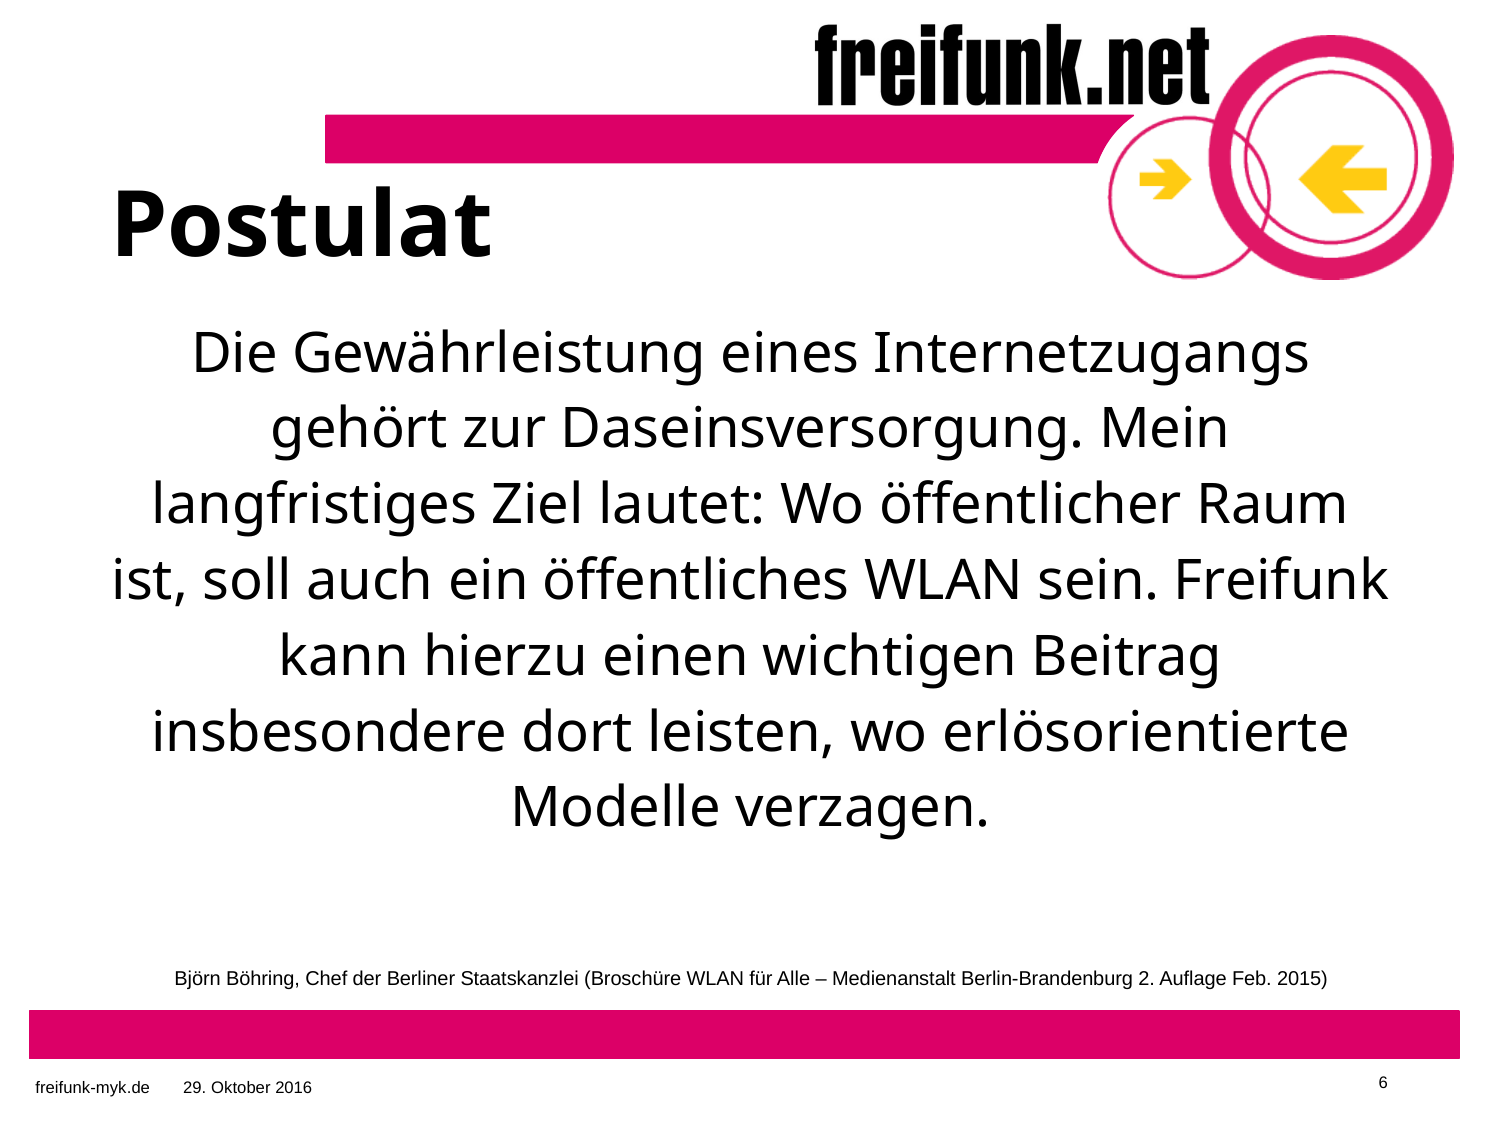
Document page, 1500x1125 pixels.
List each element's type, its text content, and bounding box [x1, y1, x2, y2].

picture [816, 24, 1454, 280]
title Postulat [110, 160, 1093, 282]
list Die Gewährleistung eines Internetzugangs gehört zur Daseinsversorgung. Mein langfristiges Ziel lautet: Wo öffentlicher Raum ist, soll auch ein öffentliches WLAN sein. Freifunk kann hierzu einen wichtigen Beitrag insbesondere dort leisten, wo erlösorientierte Modelle verzagen. Björn Böhring, Chef der Berliner Staatskanzlei (Broschüre WLAN für Alle – Medienanstalt Berlin-Brandenburg 2. Auflage Feb. 2015) [110, 312, 1392, 1000]
